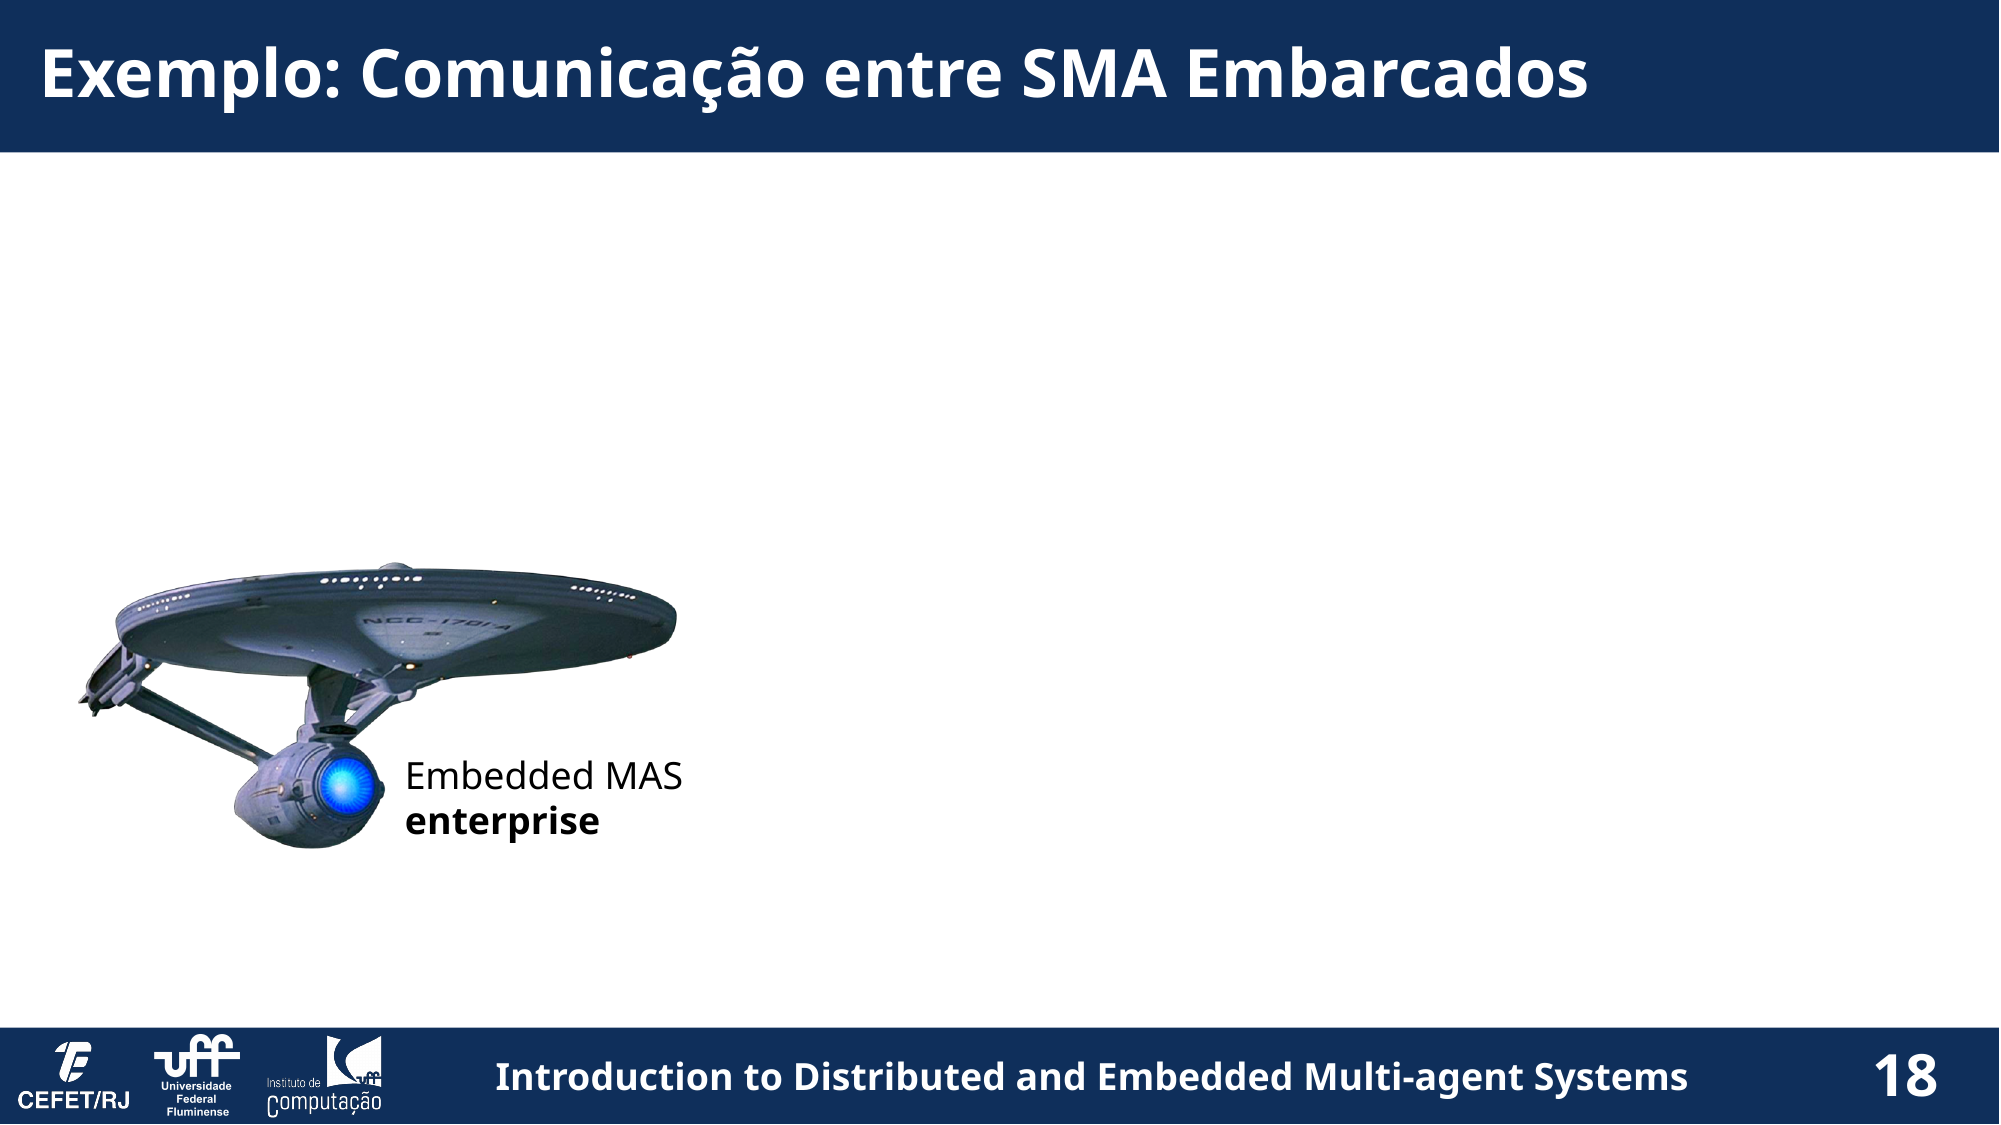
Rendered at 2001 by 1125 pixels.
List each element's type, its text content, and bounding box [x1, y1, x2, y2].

picture [18, 1021, 129, 1125]
text_box Exemplo: Comunicação entre SMA Embarcados [25, 23, 1999, 119]
picture [265, 1033, 383, 1118]
picture [153, 1033, 241, 1121]
picture [77, 561, 677, 849]
text_box Embedded MAS enterprise [390, 745, 728, 850]
